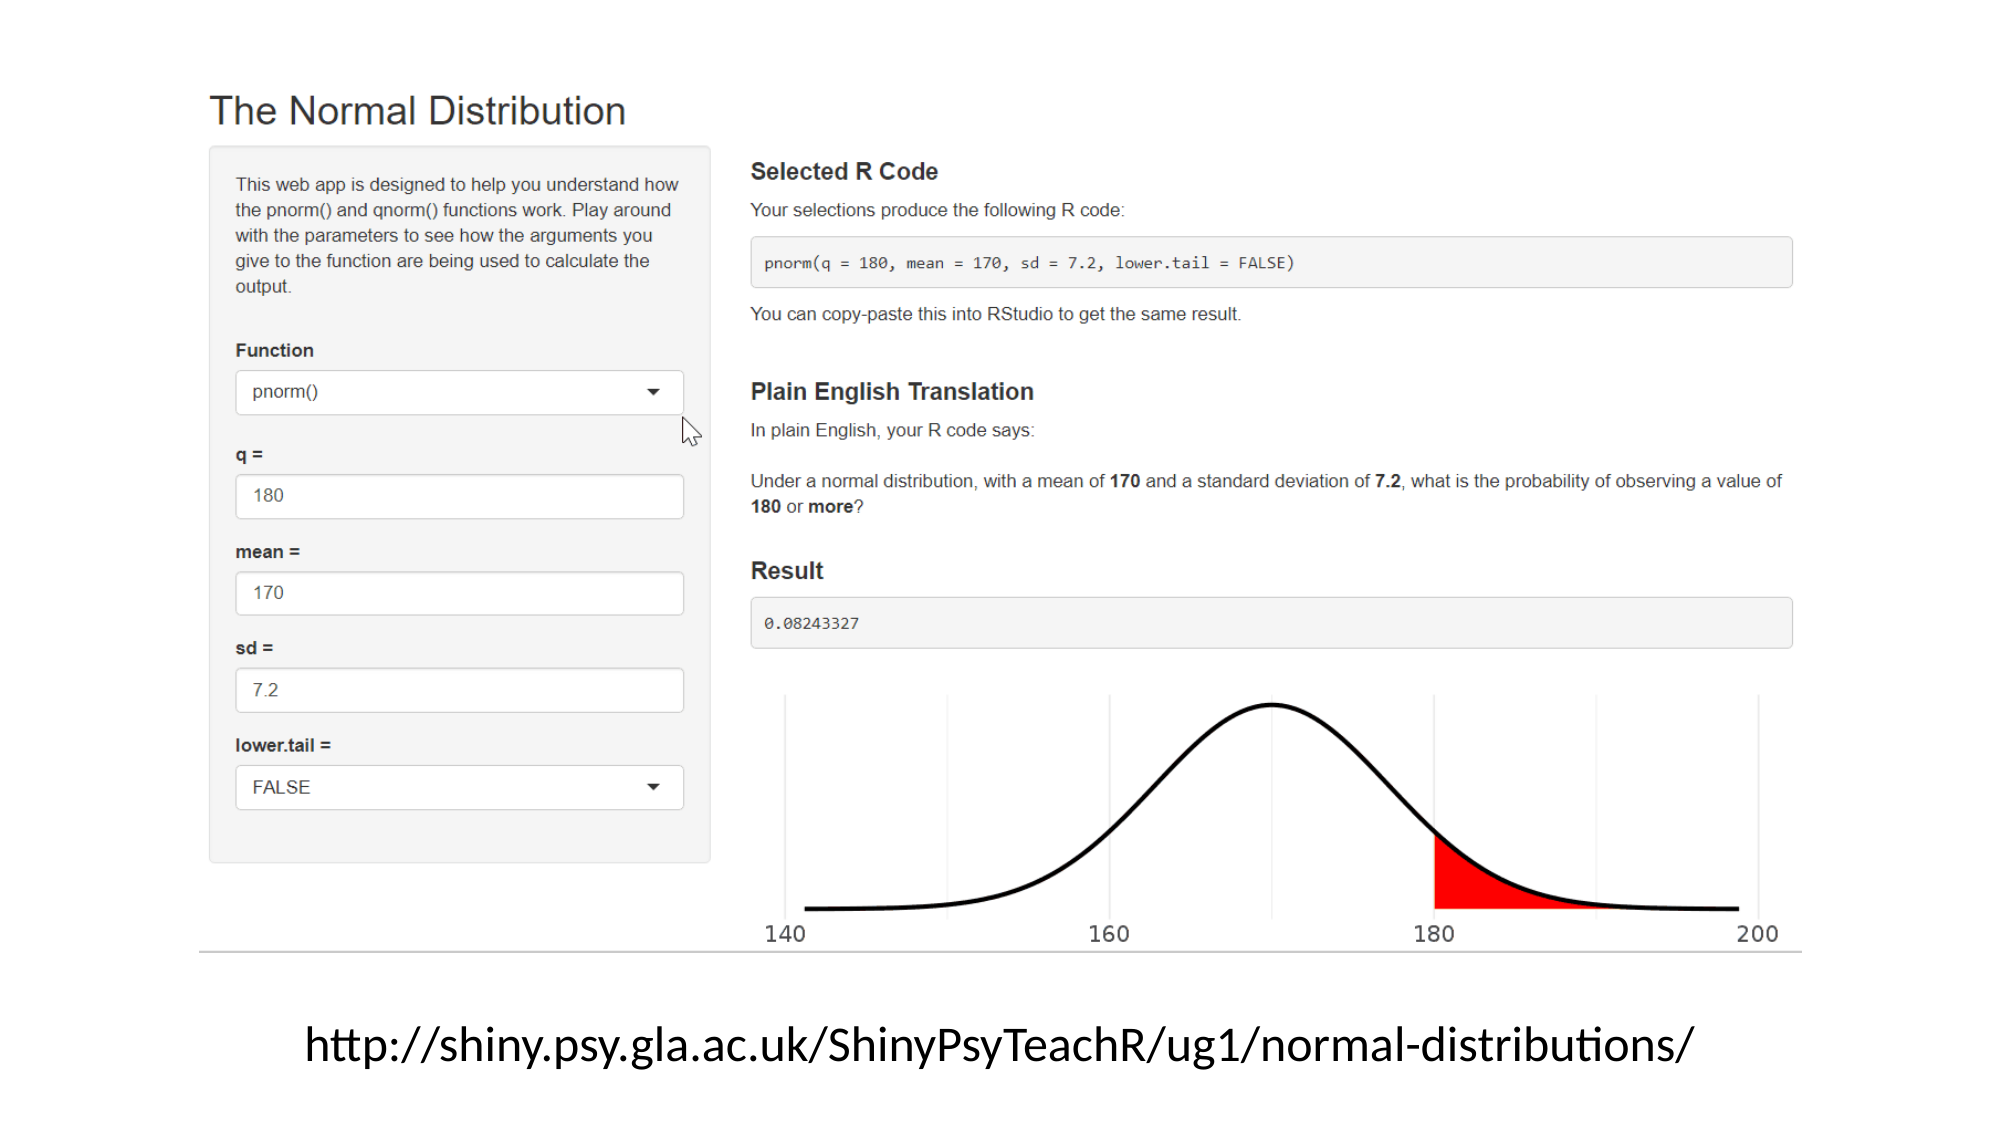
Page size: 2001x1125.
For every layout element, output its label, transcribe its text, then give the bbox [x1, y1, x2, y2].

text_box http://shiny.psy.gla.ac.uk/ShinyPsyTeachR/ug1/normal-distributions/ [0, 1004, 2000, 1080]
picture [199, 88, 1802, 953]
